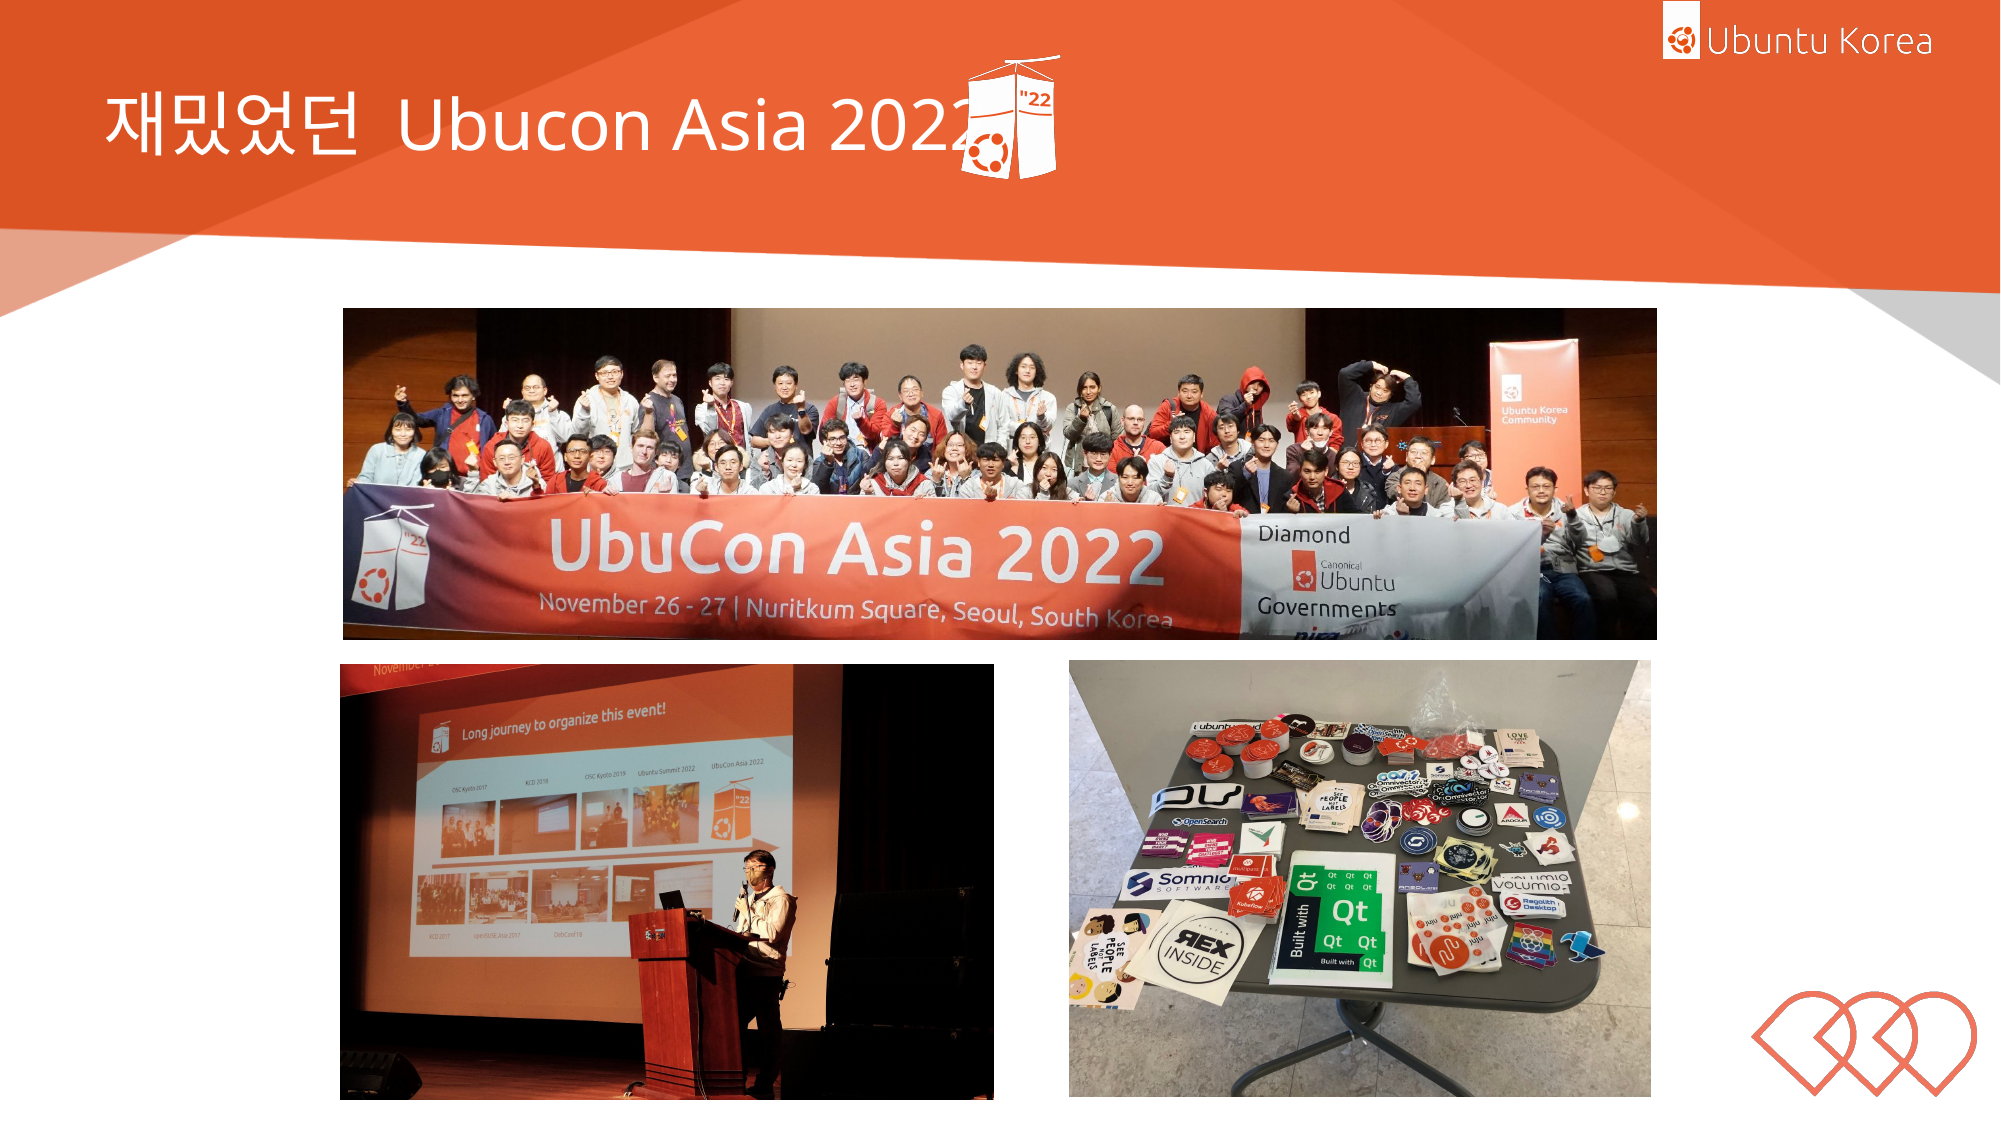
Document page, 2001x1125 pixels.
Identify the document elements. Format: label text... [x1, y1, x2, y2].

picture [0, 0, 2001, 1125]
title 재밌었던 Ubucon Asia 2022 [83, 59, 1757, 186]
